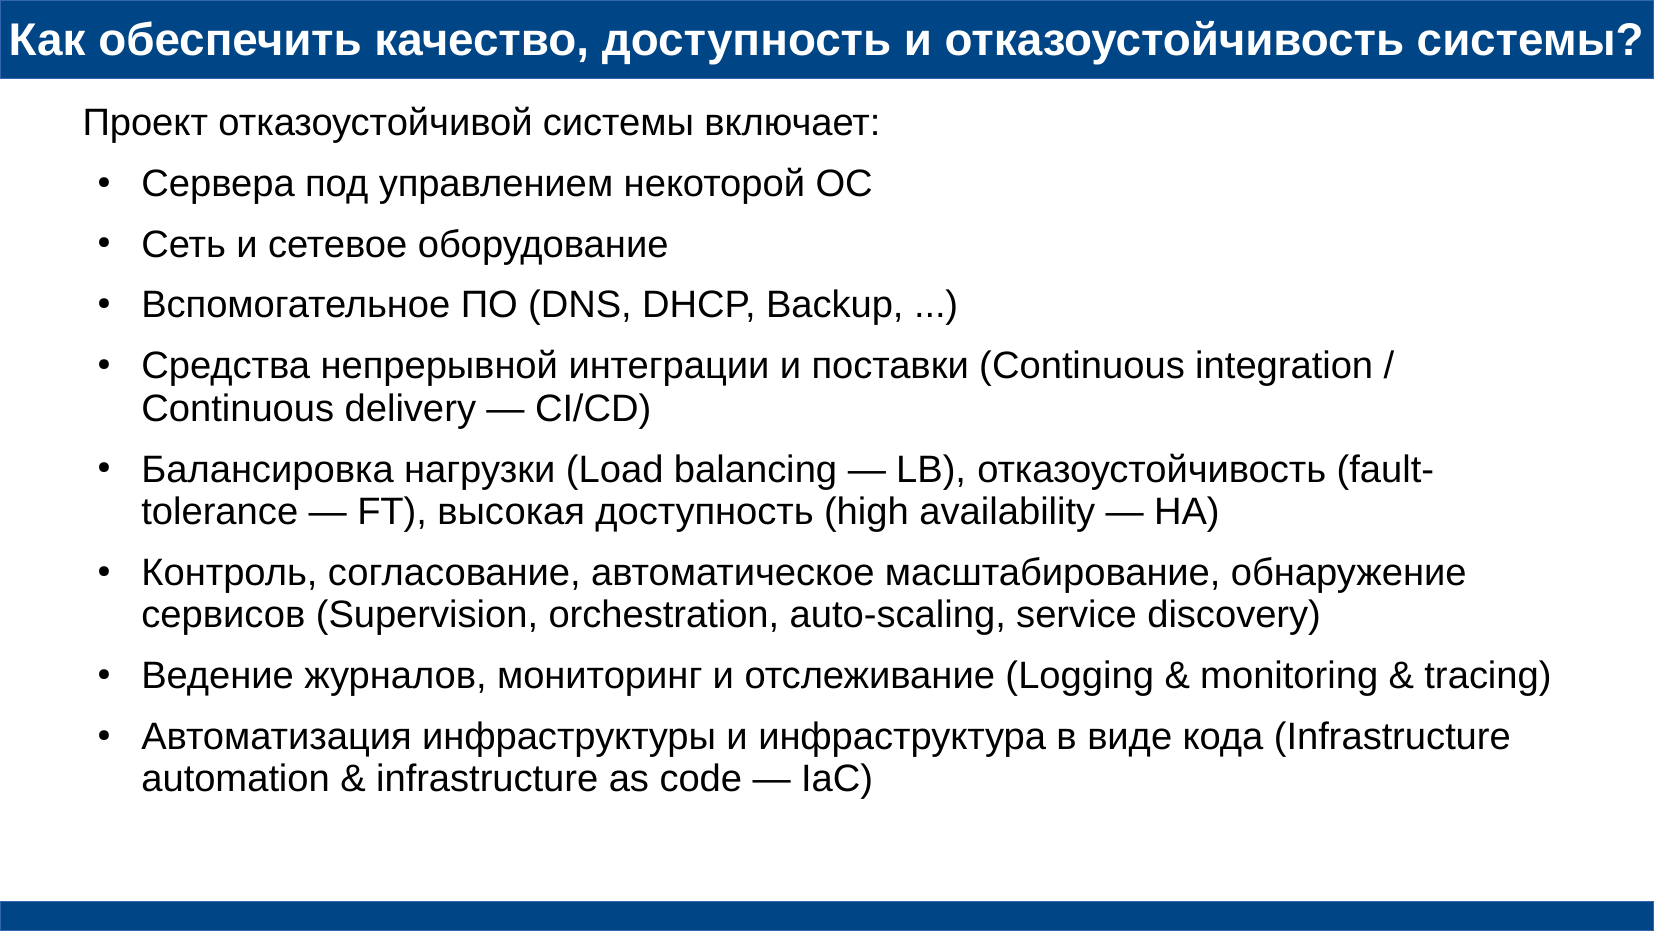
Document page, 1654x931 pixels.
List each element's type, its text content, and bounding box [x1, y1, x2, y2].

list Проект отказоустойчивой системы включает: Сервера под управлением некоторой ОС Сеть и сетевое оборудование Вспомогательное ПО (DNS, DHCP, Backup, ...) Средства непрерывной интеграции и поставки (Continuous integration / Continuous delivery — CI/CD) Балансировка нагрузки (Load balancing — LB), отказоустойчивость (fault-tolerance — FT), высокая доступность (high availability — HA) Контроль, согласование, автоматическое масштабирование, обнаружение сервисов (Supervision, orchestration, auto-scaling, service discovery) Ведение журналов, мониторинг и отслеживание (Logging & monitoring & tracing) Автоматизация инфраструктуры и инфраструктура в виде кода (Infrastructure automation & infrastructure as code — IaC) [82, 101, 1571, 811]
title Как обеспечить качество, доступность и отказоустойчивость системы? [0, 0, 1654, 79]
